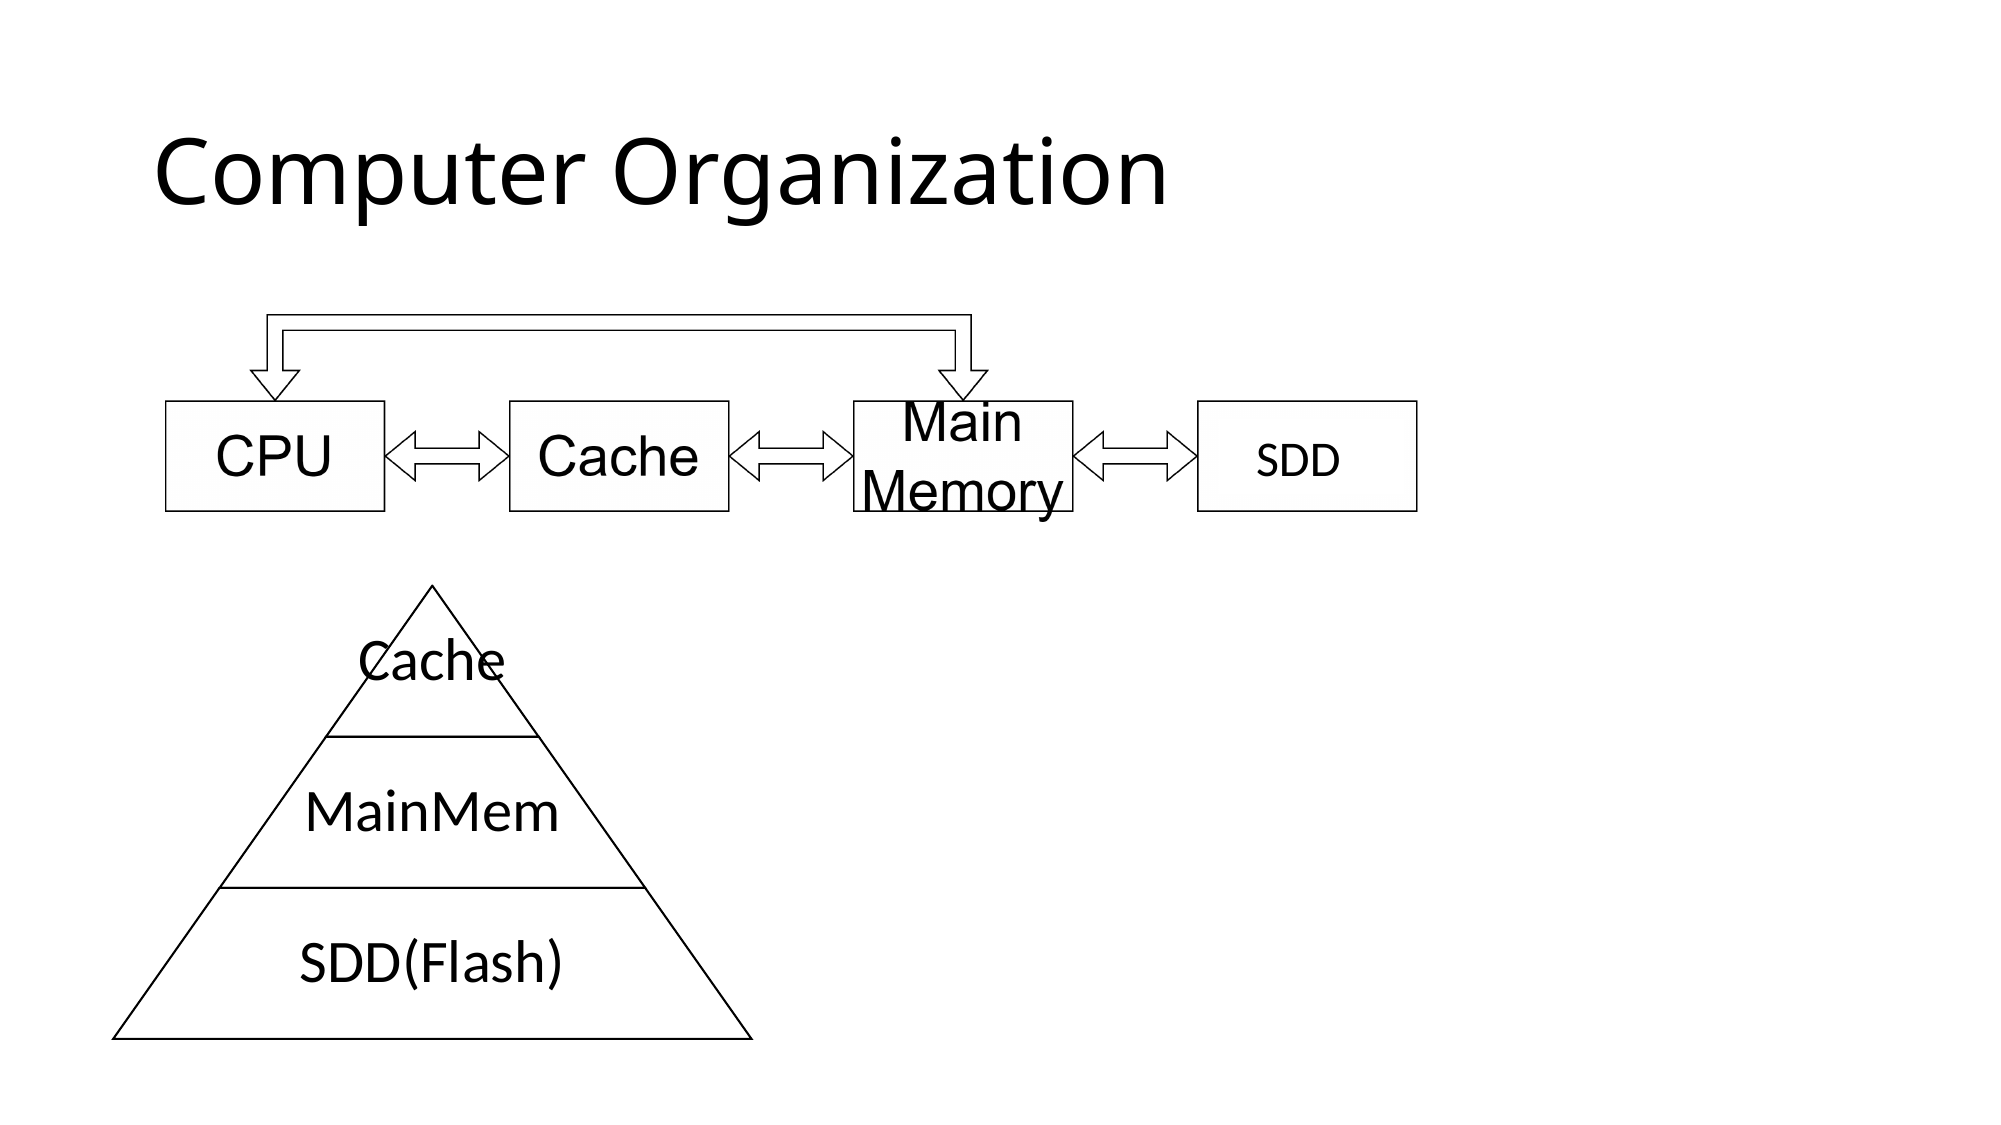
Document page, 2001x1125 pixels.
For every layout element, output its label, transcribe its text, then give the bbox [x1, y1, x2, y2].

title Computer Organization [137, 66, 1863, 285]
picture [149, 298, 1433, 540]
text_box Cache [483, 666, 496, 676]
text_box MainMem [220, 736, 645, 887]
text_box SDD [1218, 418, 1405, 495]
text_box SDD(Flash) [113, 887, 752, 1039]
text_box Cache [326, 585, 539, 736]
